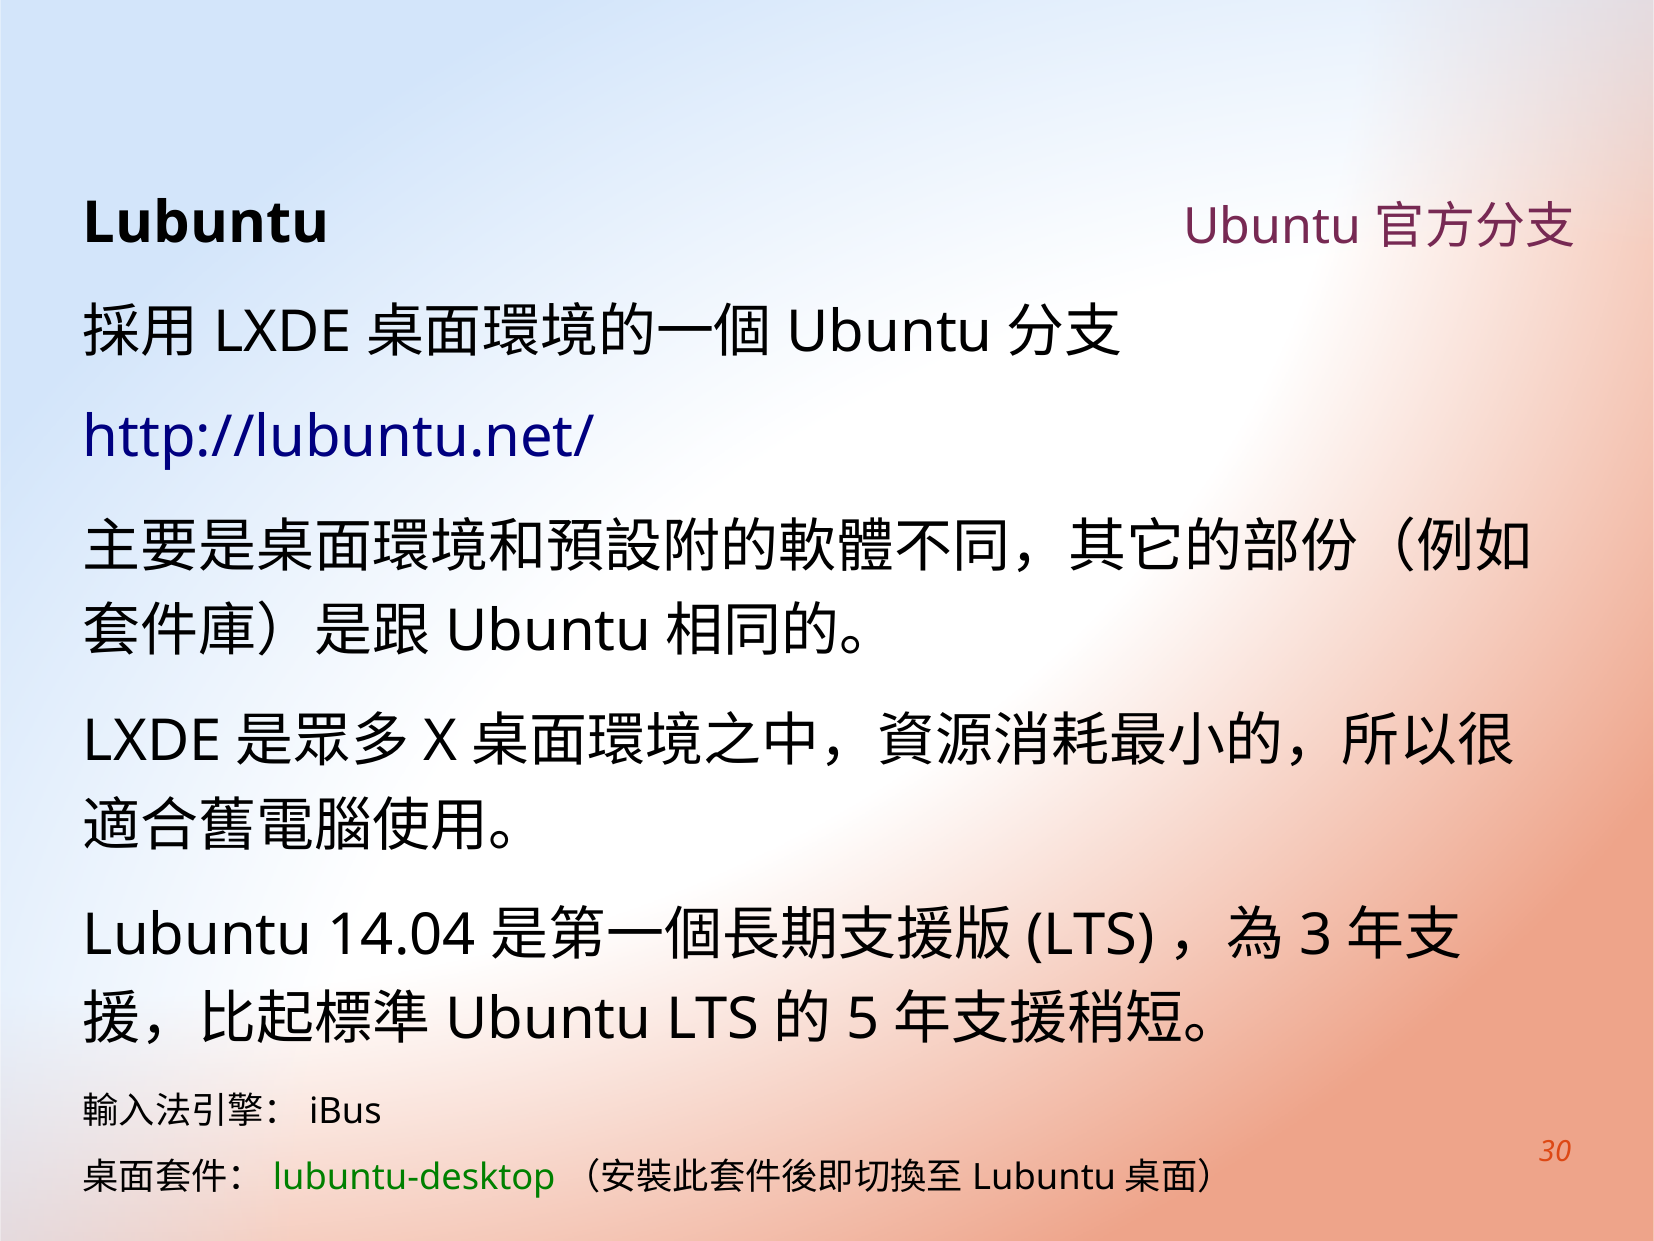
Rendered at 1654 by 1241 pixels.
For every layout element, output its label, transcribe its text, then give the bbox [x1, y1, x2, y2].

picture [0, 0, 1654, 1241]
list Lubuntu 採用LXDE桌面環境的一個Ubuntu分支 http://lubuntu.net/ 主要是桌面環境和預設附的軟體不同，其它的部份（例如套件庫）是跟Ubuntu相同的。 LXDE是眾多X桌面環境之中，資源消耗最小的，所以很適合舊電腦使用。 Lubuntu 14.04是第一個長期支援版(LTS)，為3年支援，比起標準Ubuntu LTS的5年支援稍短。 輸入法引擎：iBus 桌面套件：lubuntu-desktop（安裝此套件後即切換至Lubuntu桌面） [82, 180, 1571, 1201]
text_box Ubuntu官方分支 [1177, 180, 1571, 252]
